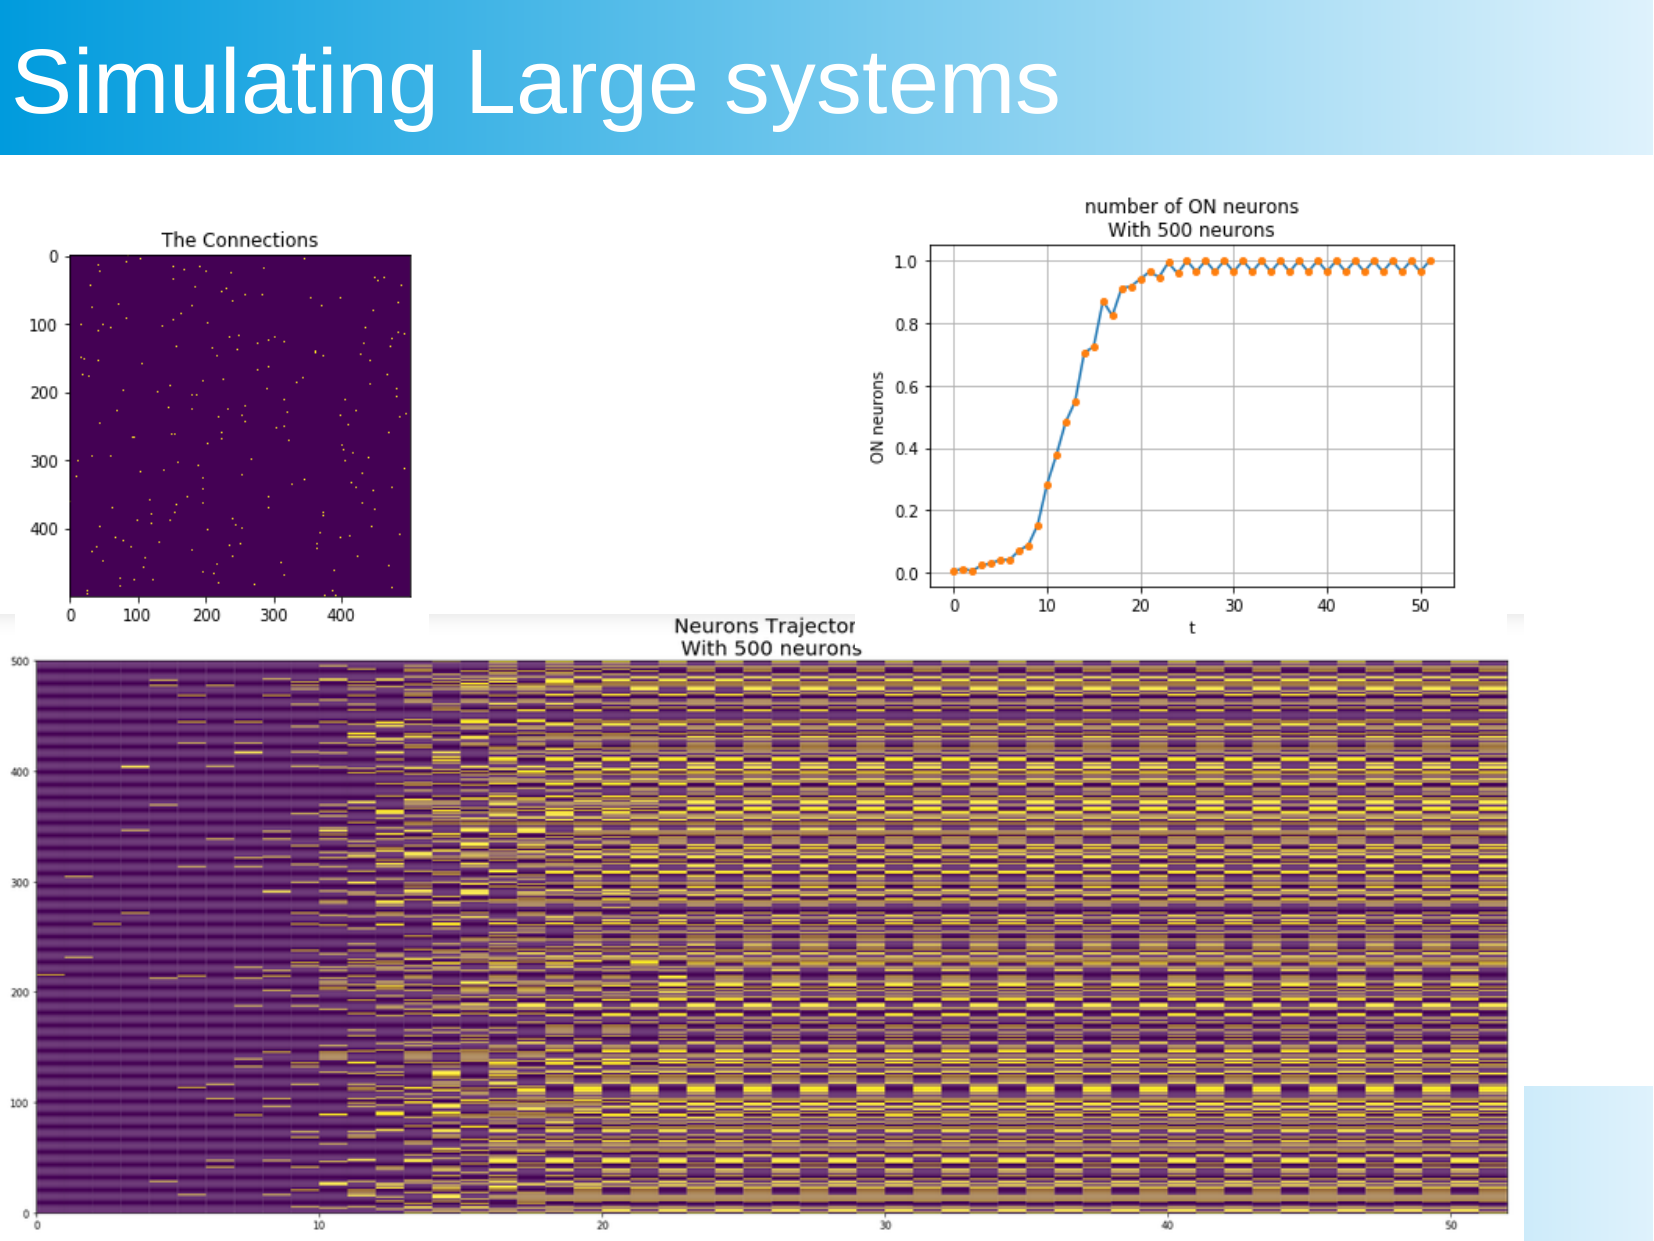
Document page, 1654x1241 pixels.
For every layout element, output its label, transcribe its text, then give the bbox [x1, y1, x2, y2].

picture [0, 179, 1524, 1241]
title Simulating Large systems [11, 30, 1501, 135]
